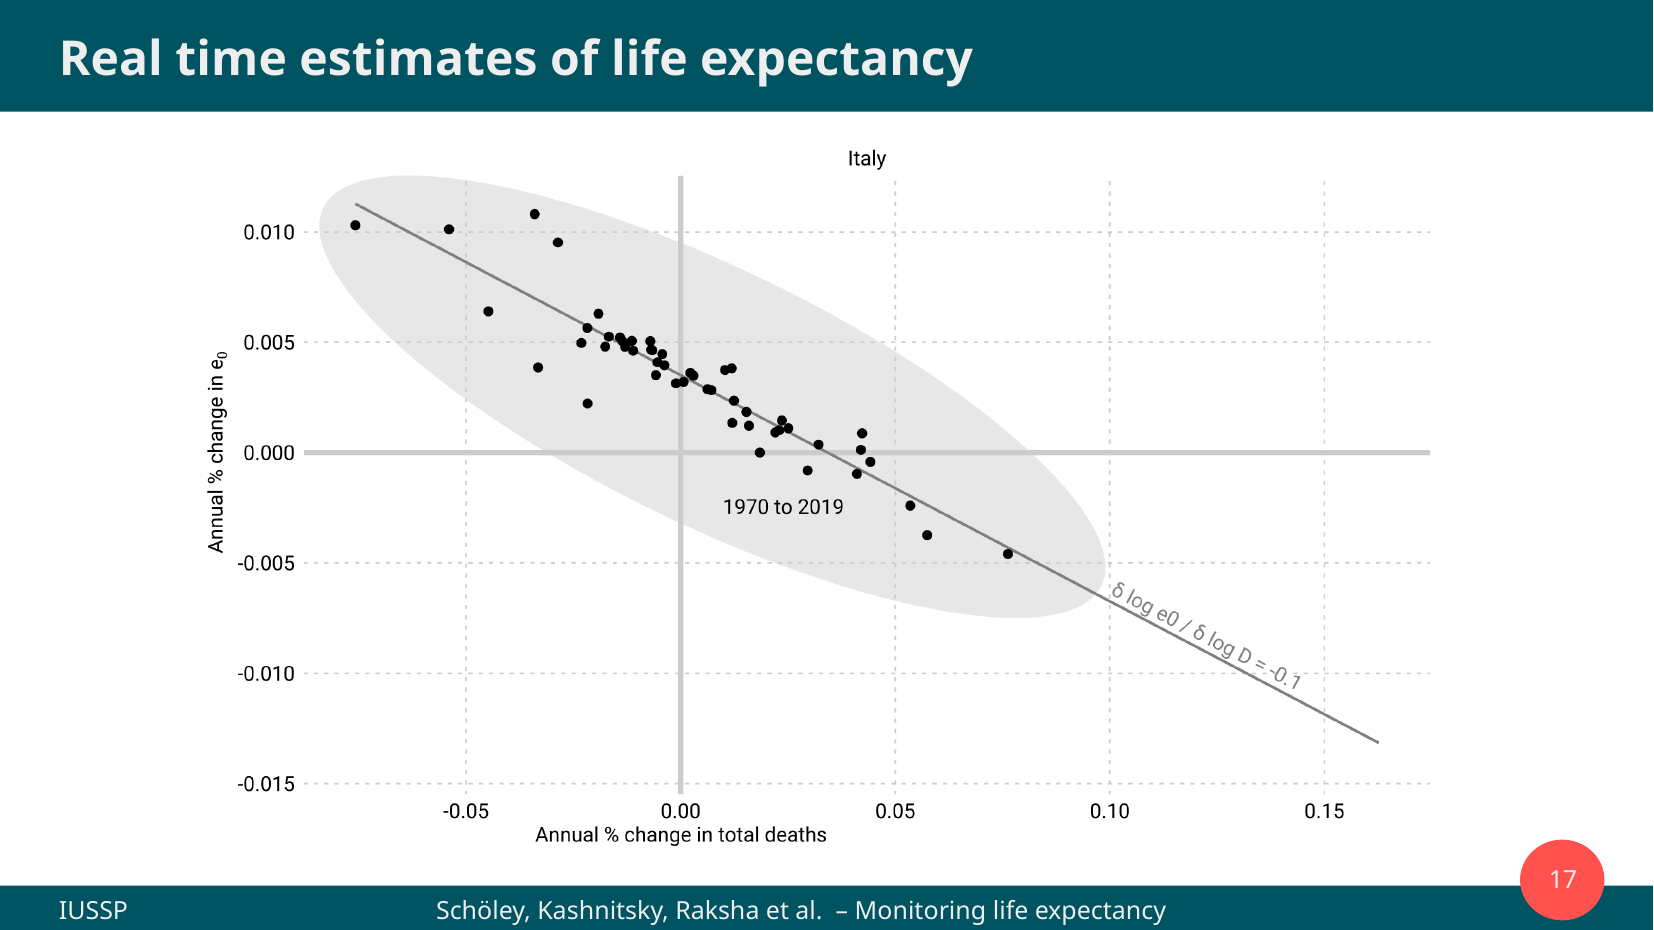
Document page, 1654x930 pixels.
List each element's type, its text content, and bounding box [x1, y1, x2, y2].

title Real time estimates of life expectancy [58, 0, 1594, 117]
picture [195, 127, 1458, 880]
